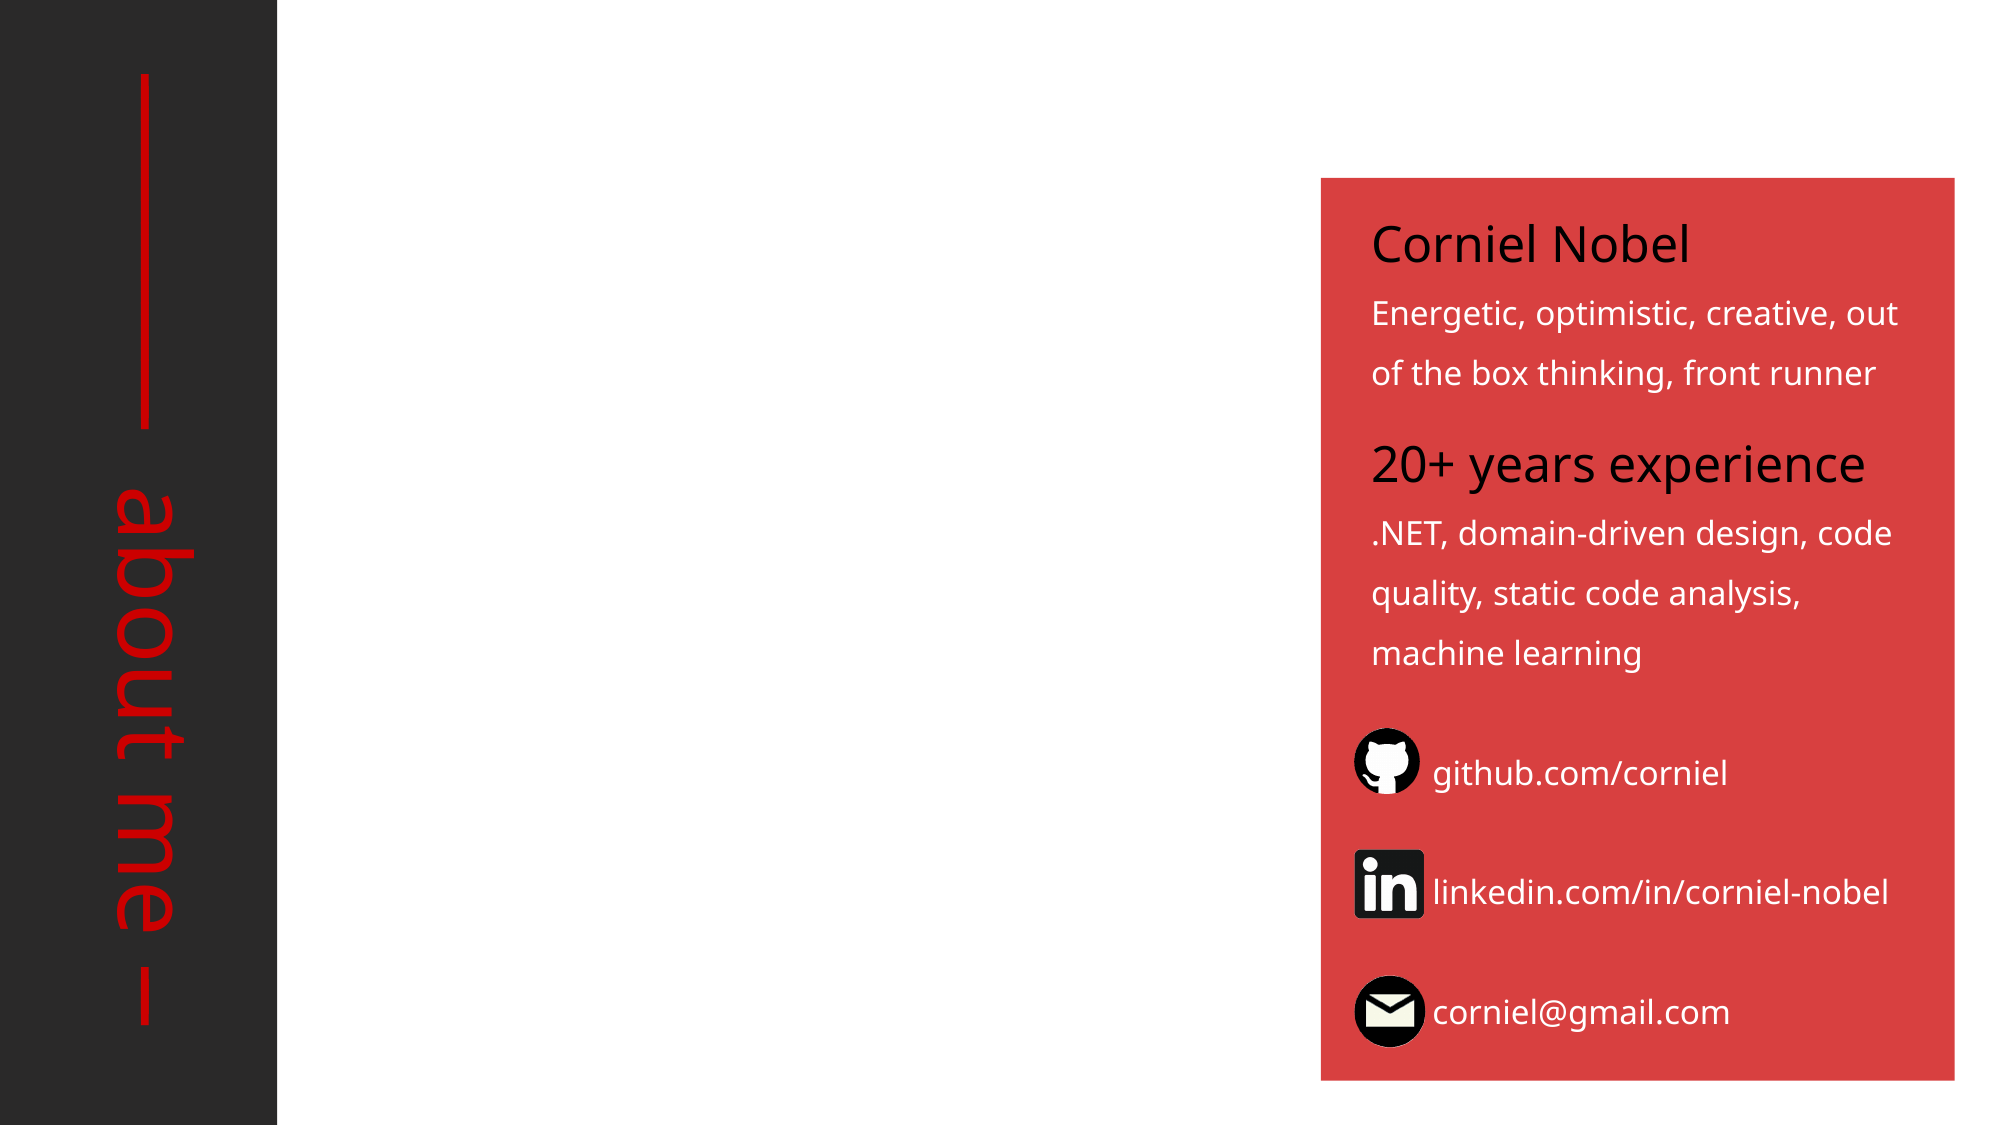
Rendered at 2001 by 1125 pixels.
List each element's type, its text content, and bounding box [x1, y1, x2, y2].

text_box Corniel Nobel Energetic, optimistic, creative, out of the box thinking, front runner 20+ years experience .NET, domain-driven design, code quality, static code analysis, machine learning github.com/corniel linkedin.com/in/corniel-nobel corniel@gmail.com [1356, 205, 1937, 1125]
text_box [0, 0, 277, 1125]
text_box [1321, 178, 1955, 1081]
picture [1350, 845, 1428, 923]
picture [1350, 723, 1424, 798]
text_box ------------------------------ about me ---- [74, 55, 226, 1070]
picture [1350, 970, 1430, 1051]
